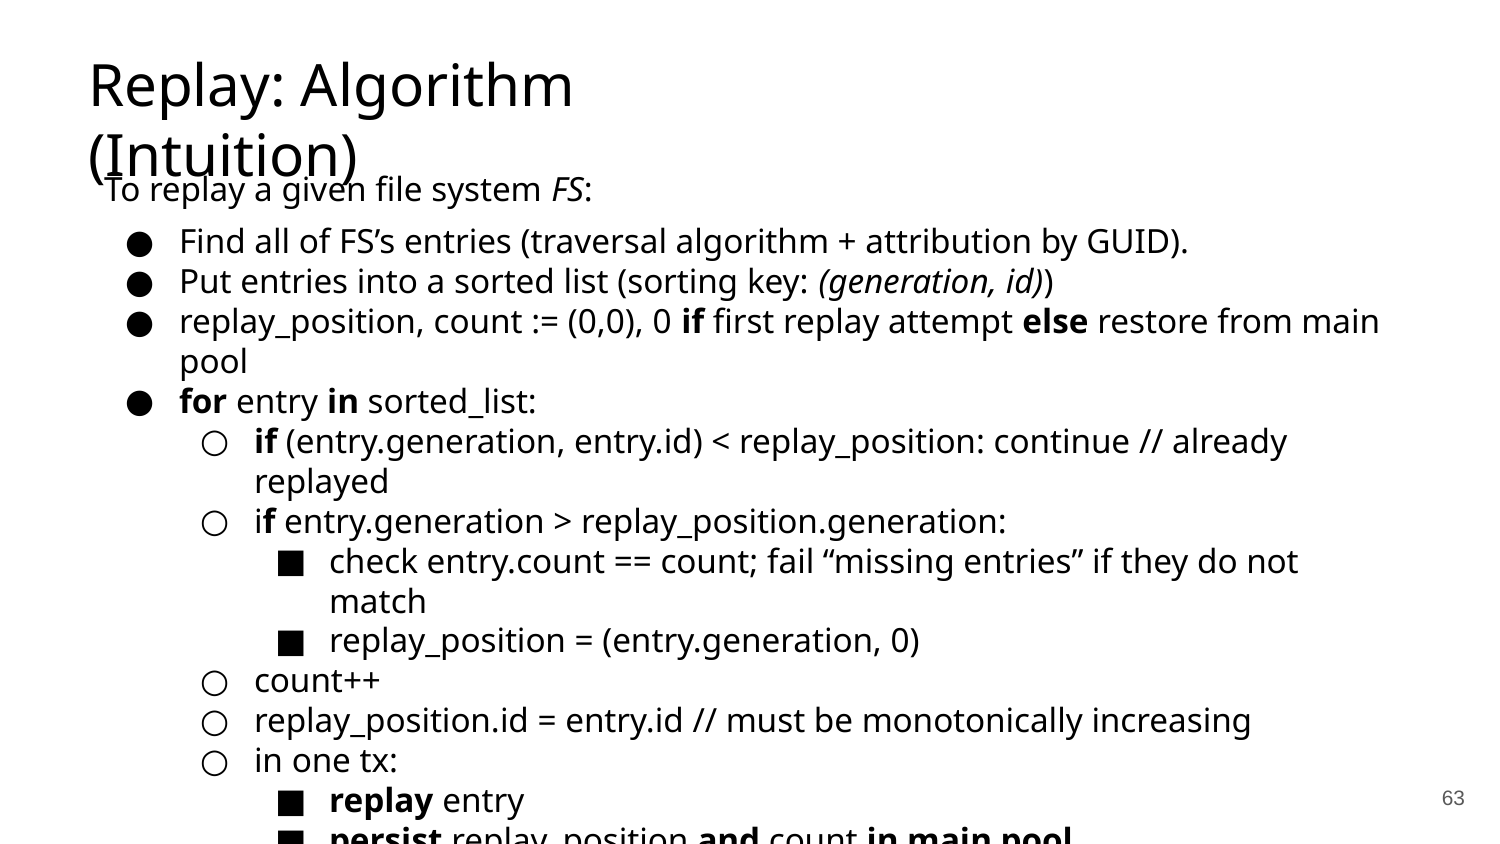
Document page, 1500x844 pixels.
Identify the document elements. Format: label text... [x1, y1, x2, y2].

slide_number <number> [1389, 764, 1480, 830]
title Replay: Algorithm (Intuition) [73, 33, 867, 165]
text_box To replay a given file system FS: Find all of FS’s entries (traversal algorithm + attribution by GUID). Put entries into a sorted list (sorting key: (generation, id)) replay_position, count := (0,0), 0 if first replay attempt else restore from main pool for entry in sorted_list: if (entry.generation, entry.id) < replay_position: continue // already replayed if entry.generation > replay_position.generation: check entry.count == count; fail “missing entries” if they do not match replay_position = (entry.generation, 0) count++ replay_position.id = entry.id // must be monotonically increasing in one tx: replay entry persist replay_position and count in main pool [89, 153, 1415, 742]
